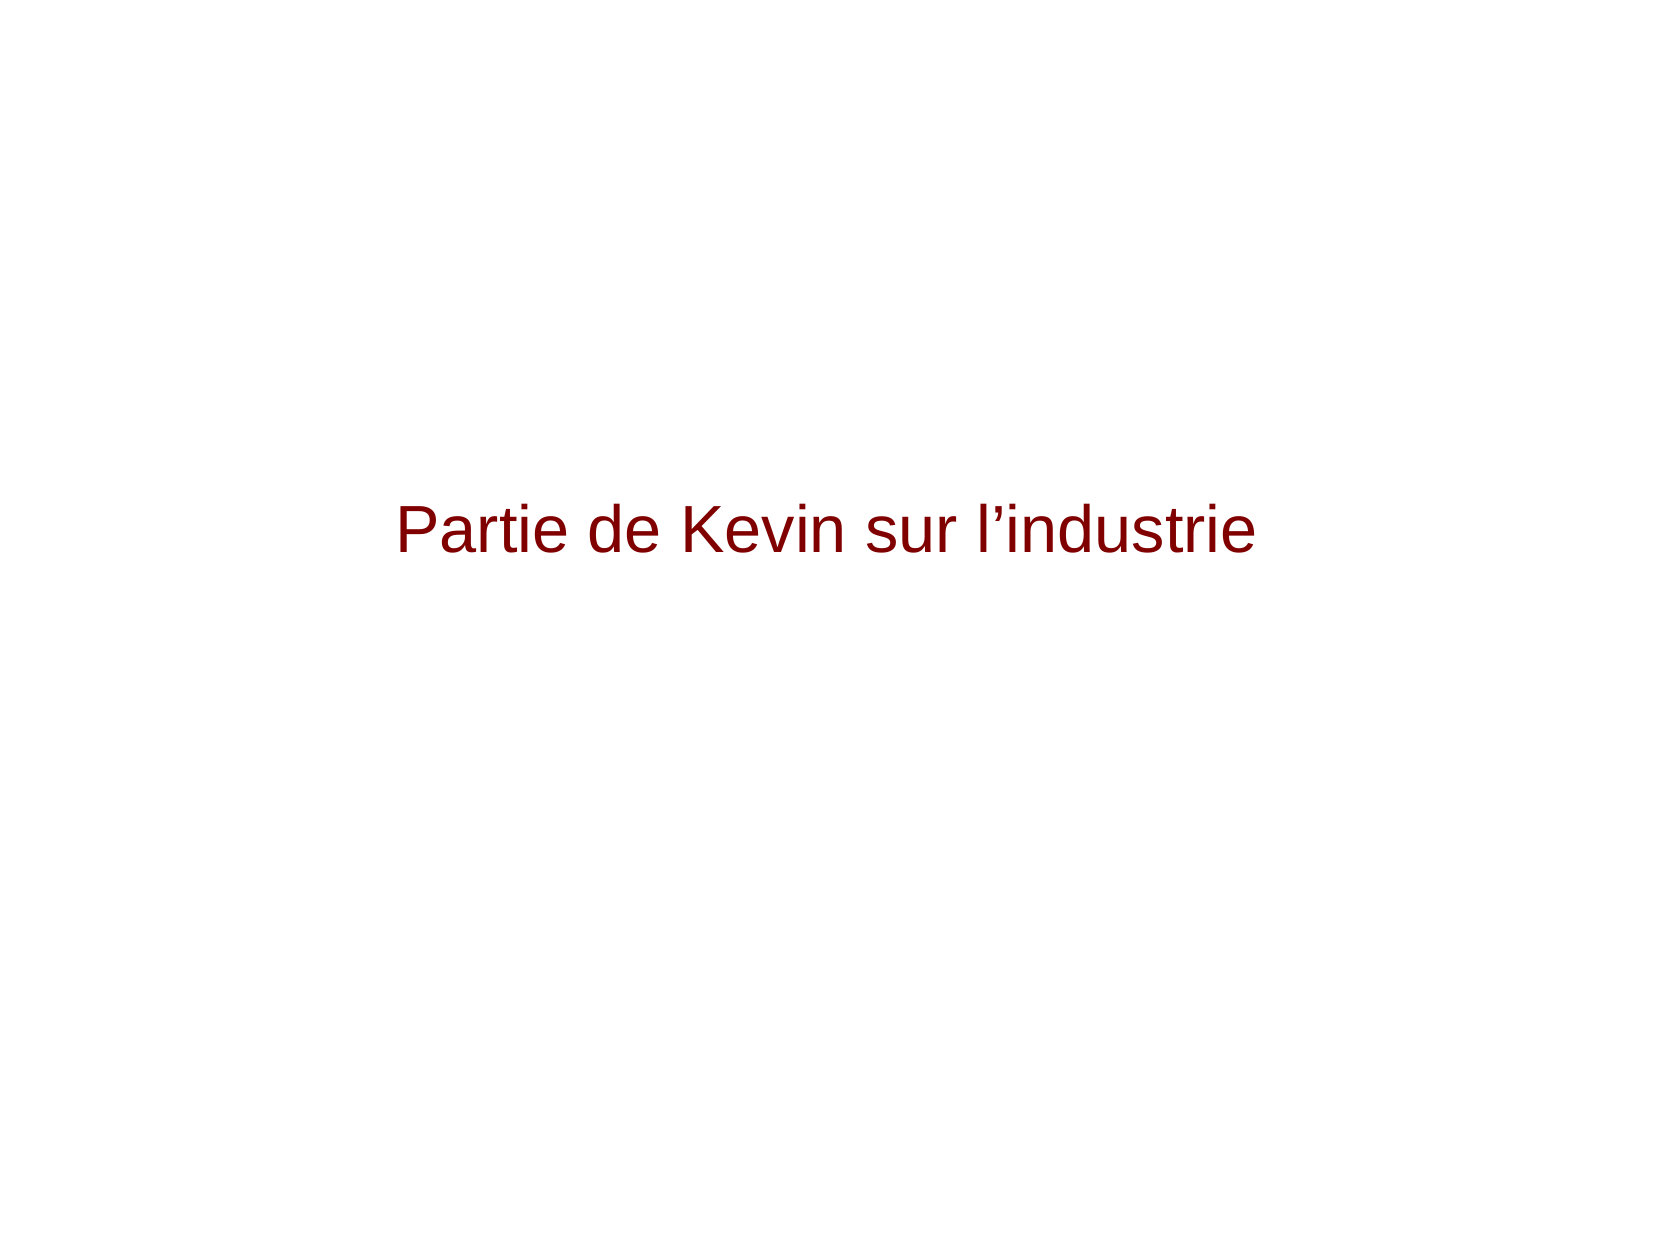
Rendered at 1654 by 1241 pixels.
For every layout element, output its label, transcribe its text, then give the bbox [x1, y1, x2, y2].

subtitle Partie de Kevin sur l’industrie [82, 49, 1571, 1010]
